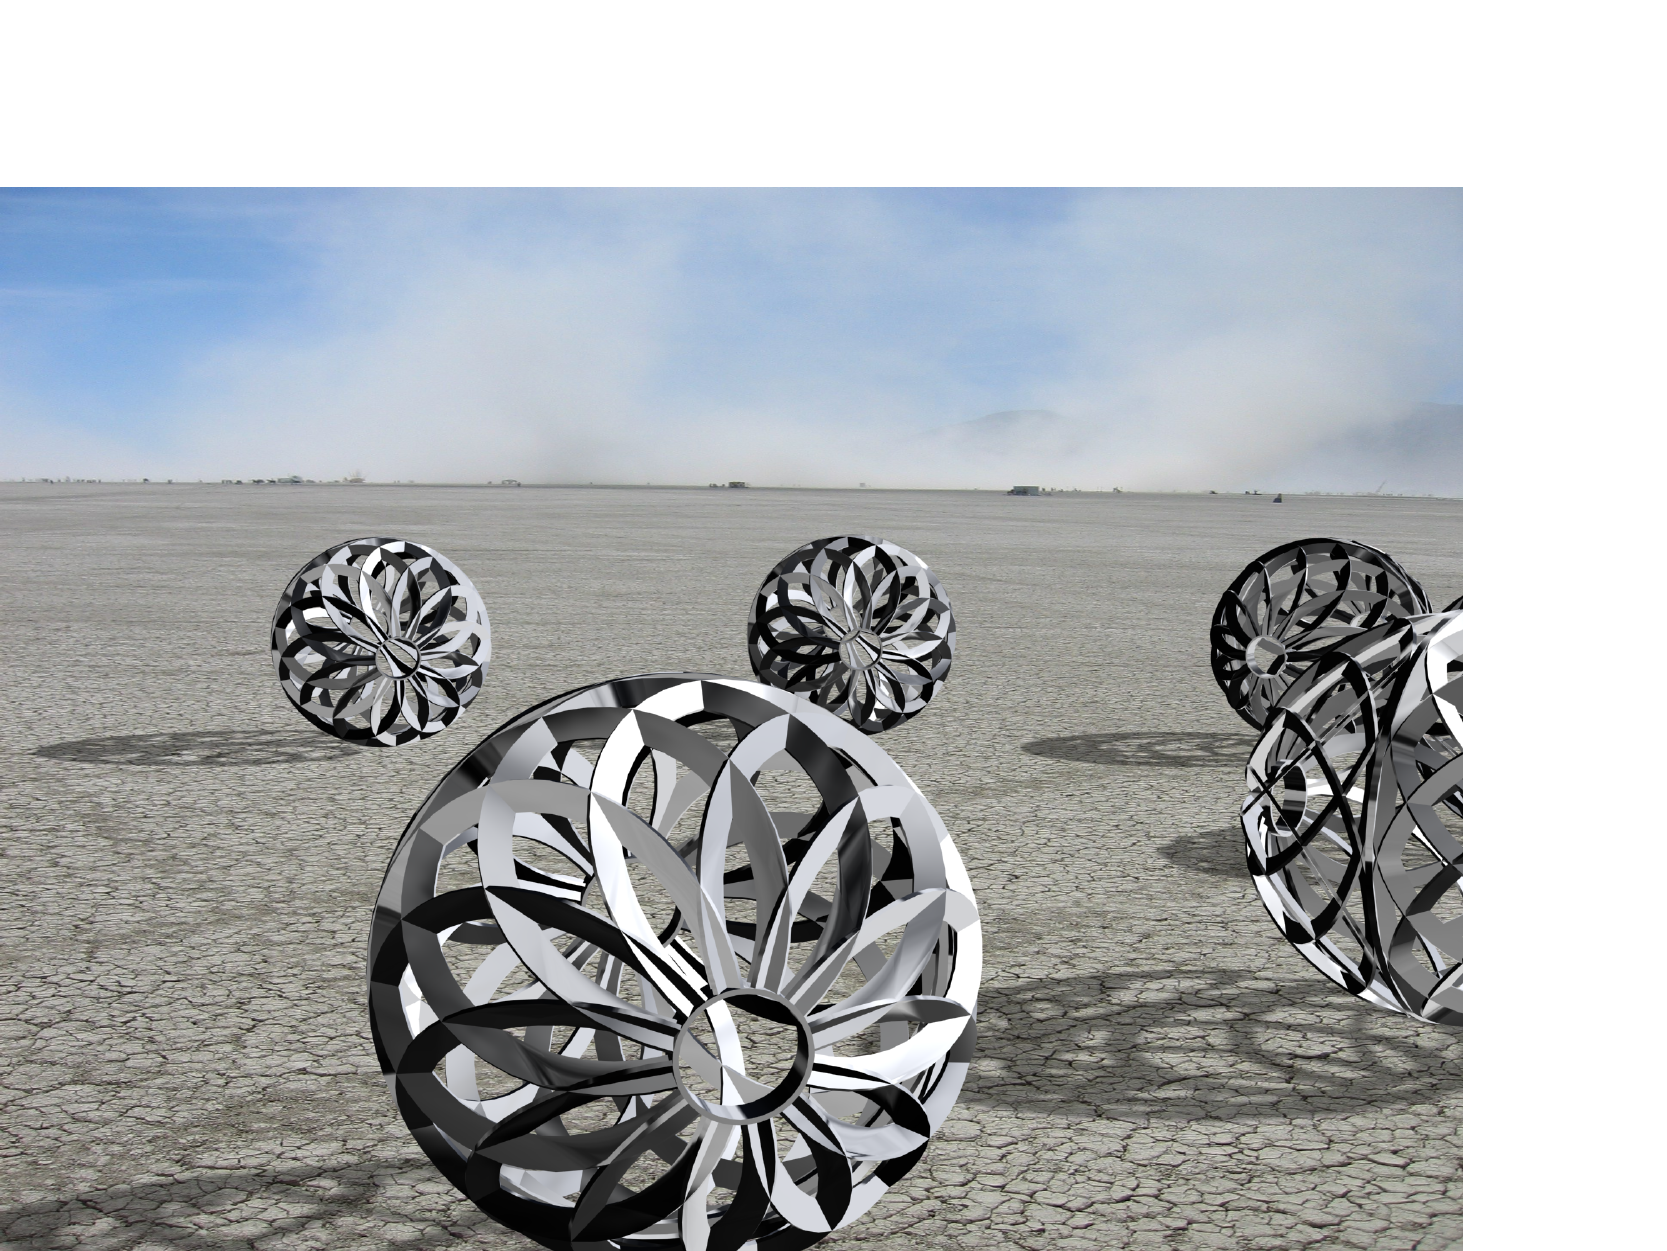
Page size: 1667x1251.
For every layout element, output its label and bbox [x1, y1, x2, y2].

picture [0, 187, 1463, 1251]
